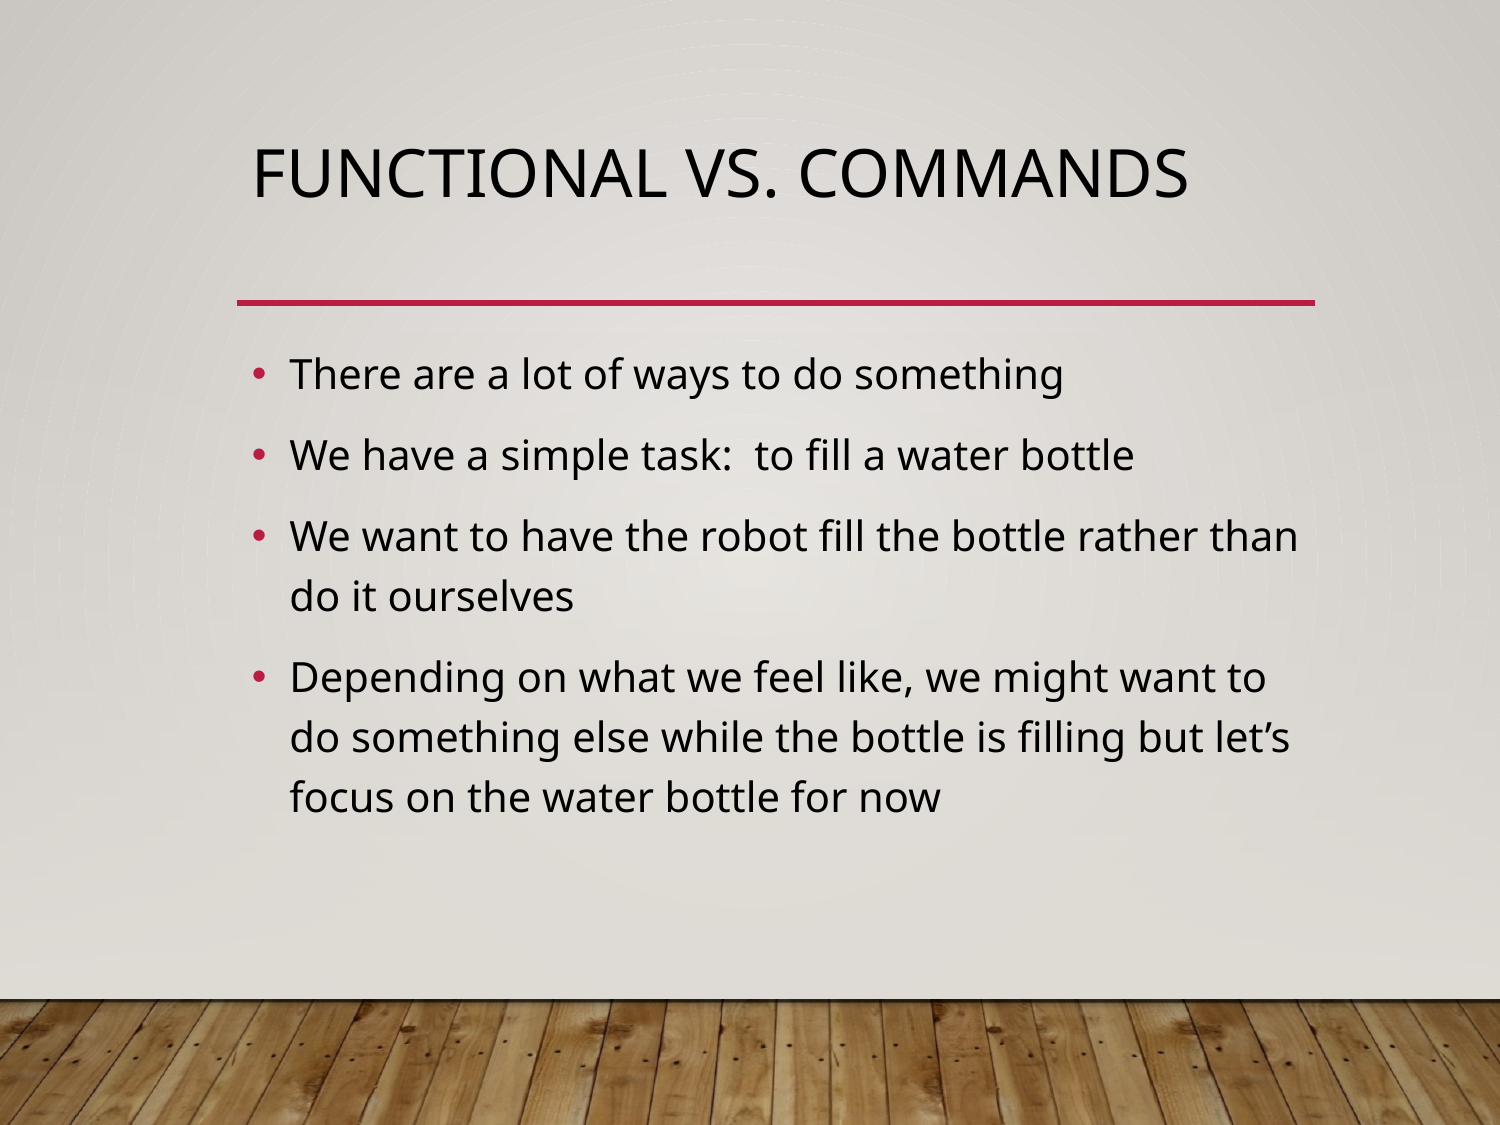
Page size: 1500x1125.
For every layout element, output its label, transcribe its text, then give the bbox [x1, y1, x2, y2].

title Functional vs. Commands [236, 131, 1315, 305]
picture [0, 999, 1500, 1125]
list There are a lot of ways to do something We have a simple task: to fill a water bottle We want to have the robot fill the bottle rather than do it ourselves Depending on what we feel like, we might want to do something else while the bottle is filling but let’s focus on the water bottle for now [236, 330, 1315, 897]
